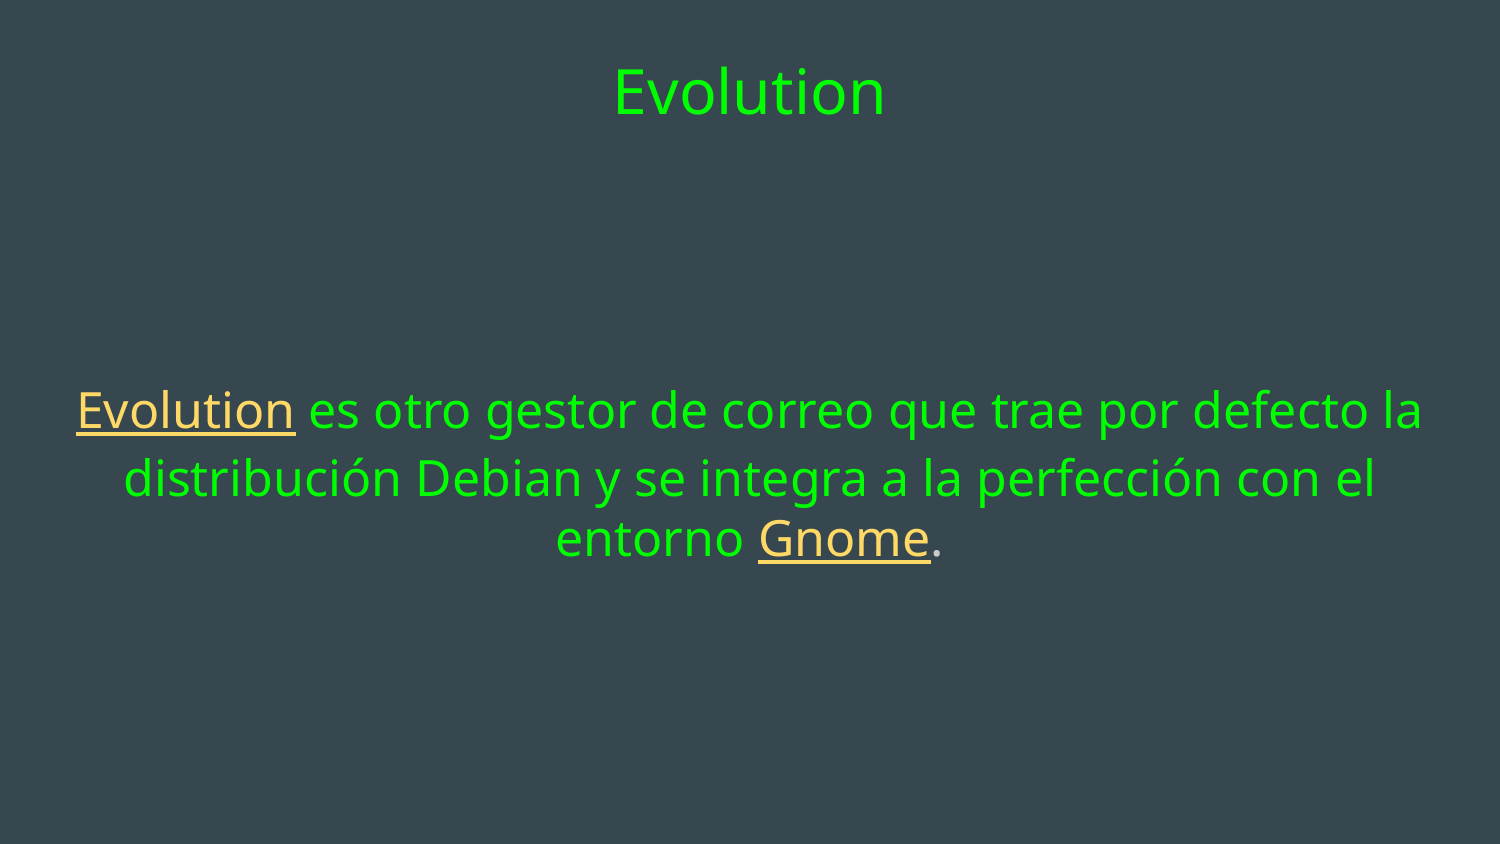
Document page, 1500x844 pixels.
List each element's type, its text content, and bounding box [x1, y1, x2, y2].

title Evolution [51, 37, 1449, 130]
list Evolution es otro gestor de correo que trae por defecto la distribución Debian y se integra a la perfección con el entorno Gnome. [51, 232, 1449, 721]
